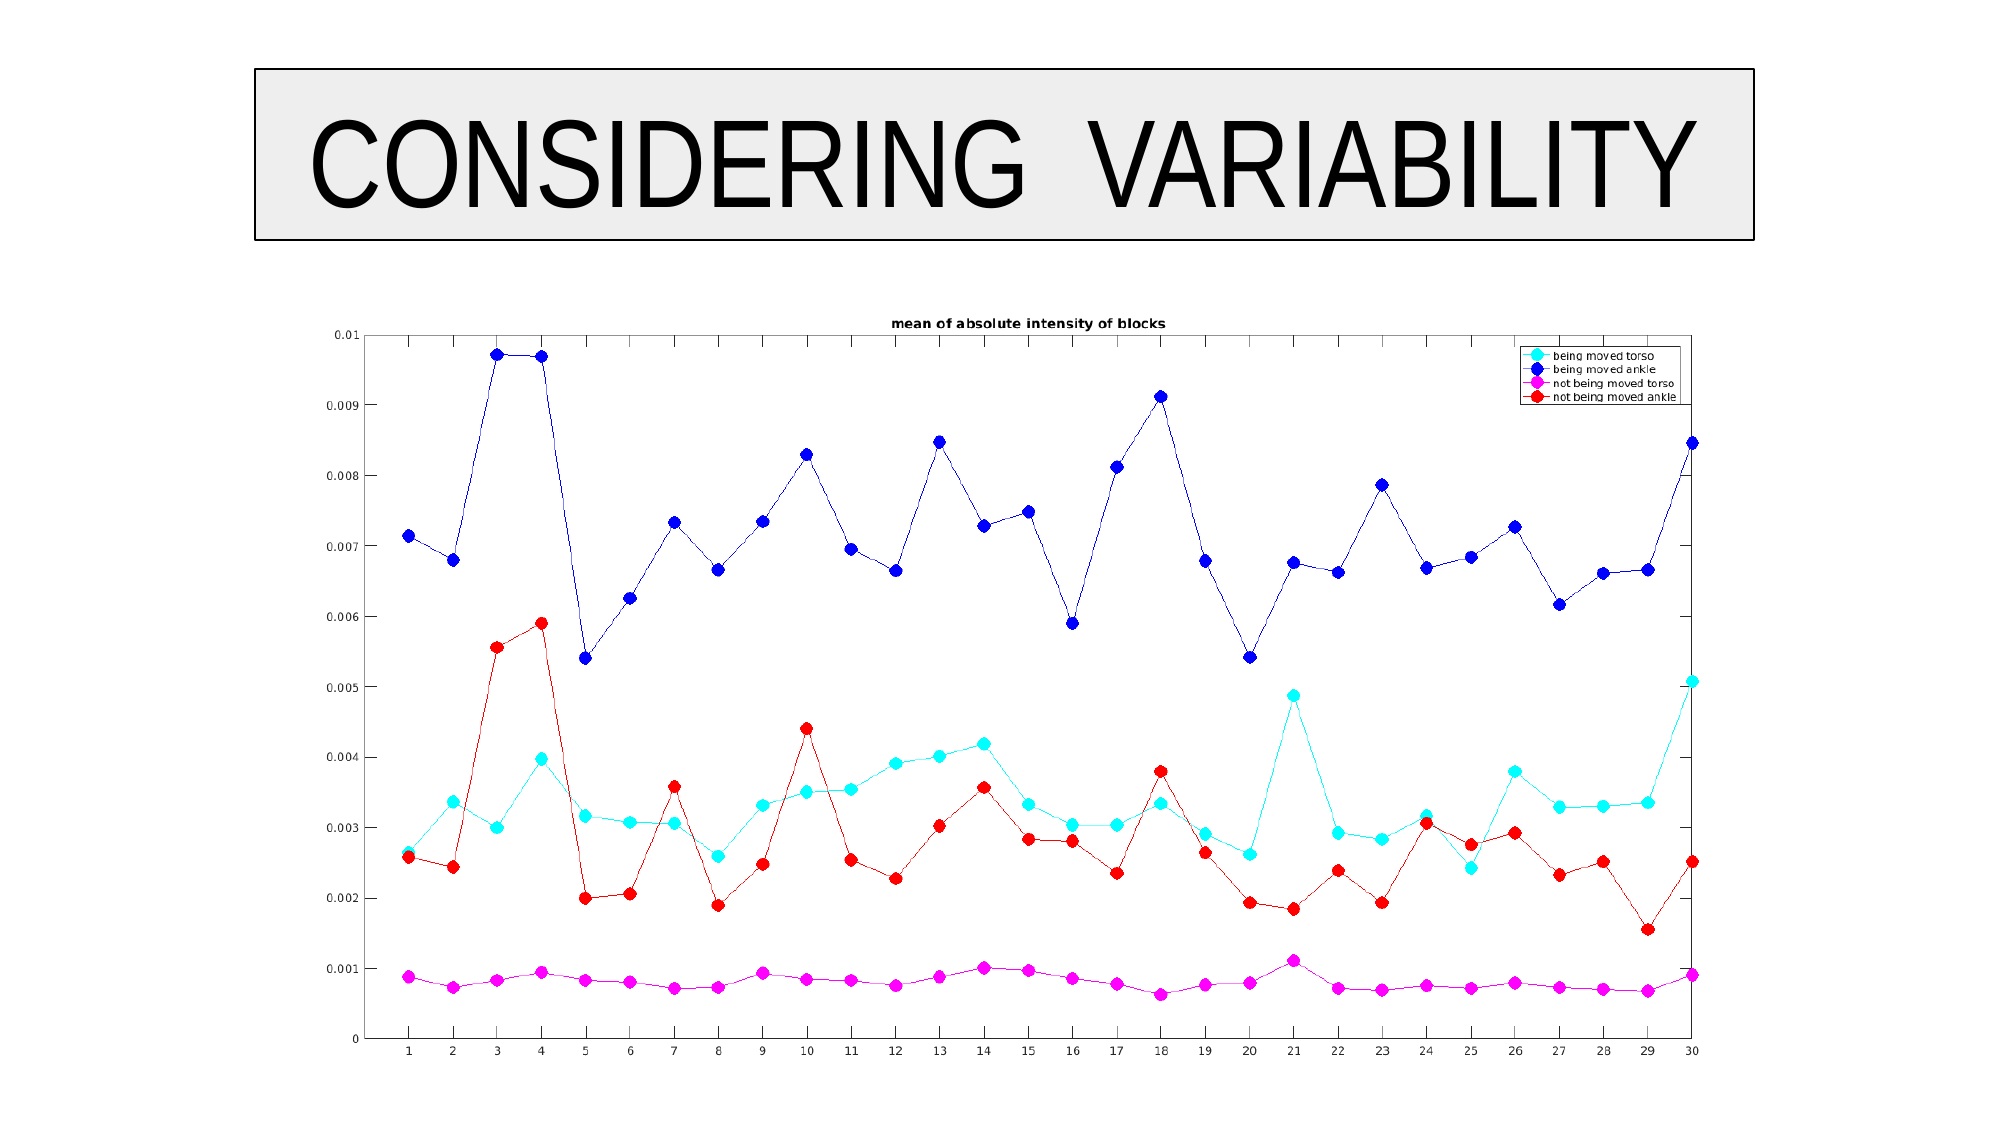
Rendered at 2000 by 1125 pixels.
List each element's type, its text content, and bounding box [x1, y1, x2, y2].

picture [269, 285, 1739, 1095]
text_box CONSIDERING VARIABILITY [254, 69, 1755, 240]
